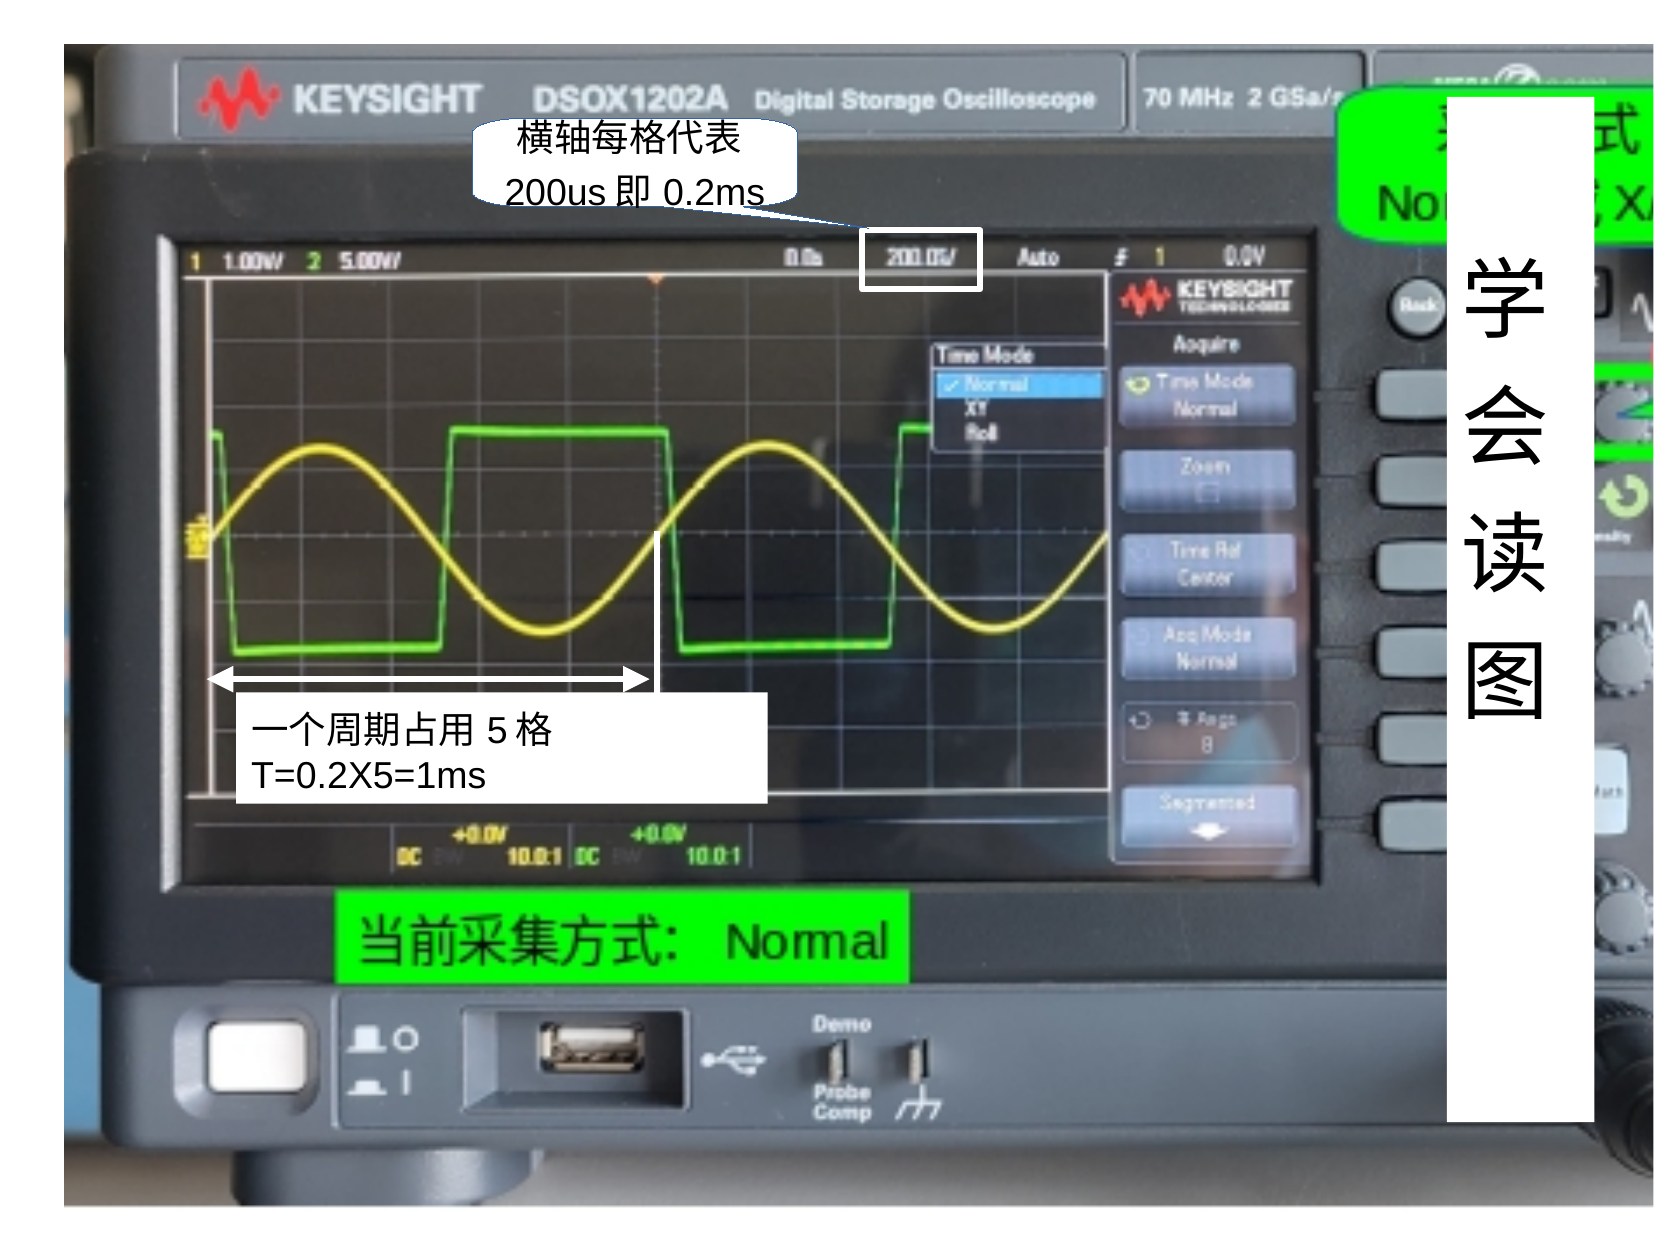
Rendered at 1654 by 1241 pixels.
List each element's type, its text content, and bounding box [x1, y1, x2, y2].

text_box 横轴每格代表200us即0.2ms [472, 118, 869, 229]
text_box 一个周期占用5格 T=0.2X5=1ms [236, 692, 768, 798]
text_box 学会读图 [1446, 96, 1595, 1123]
picture [64, 44, 1654, 1211]
